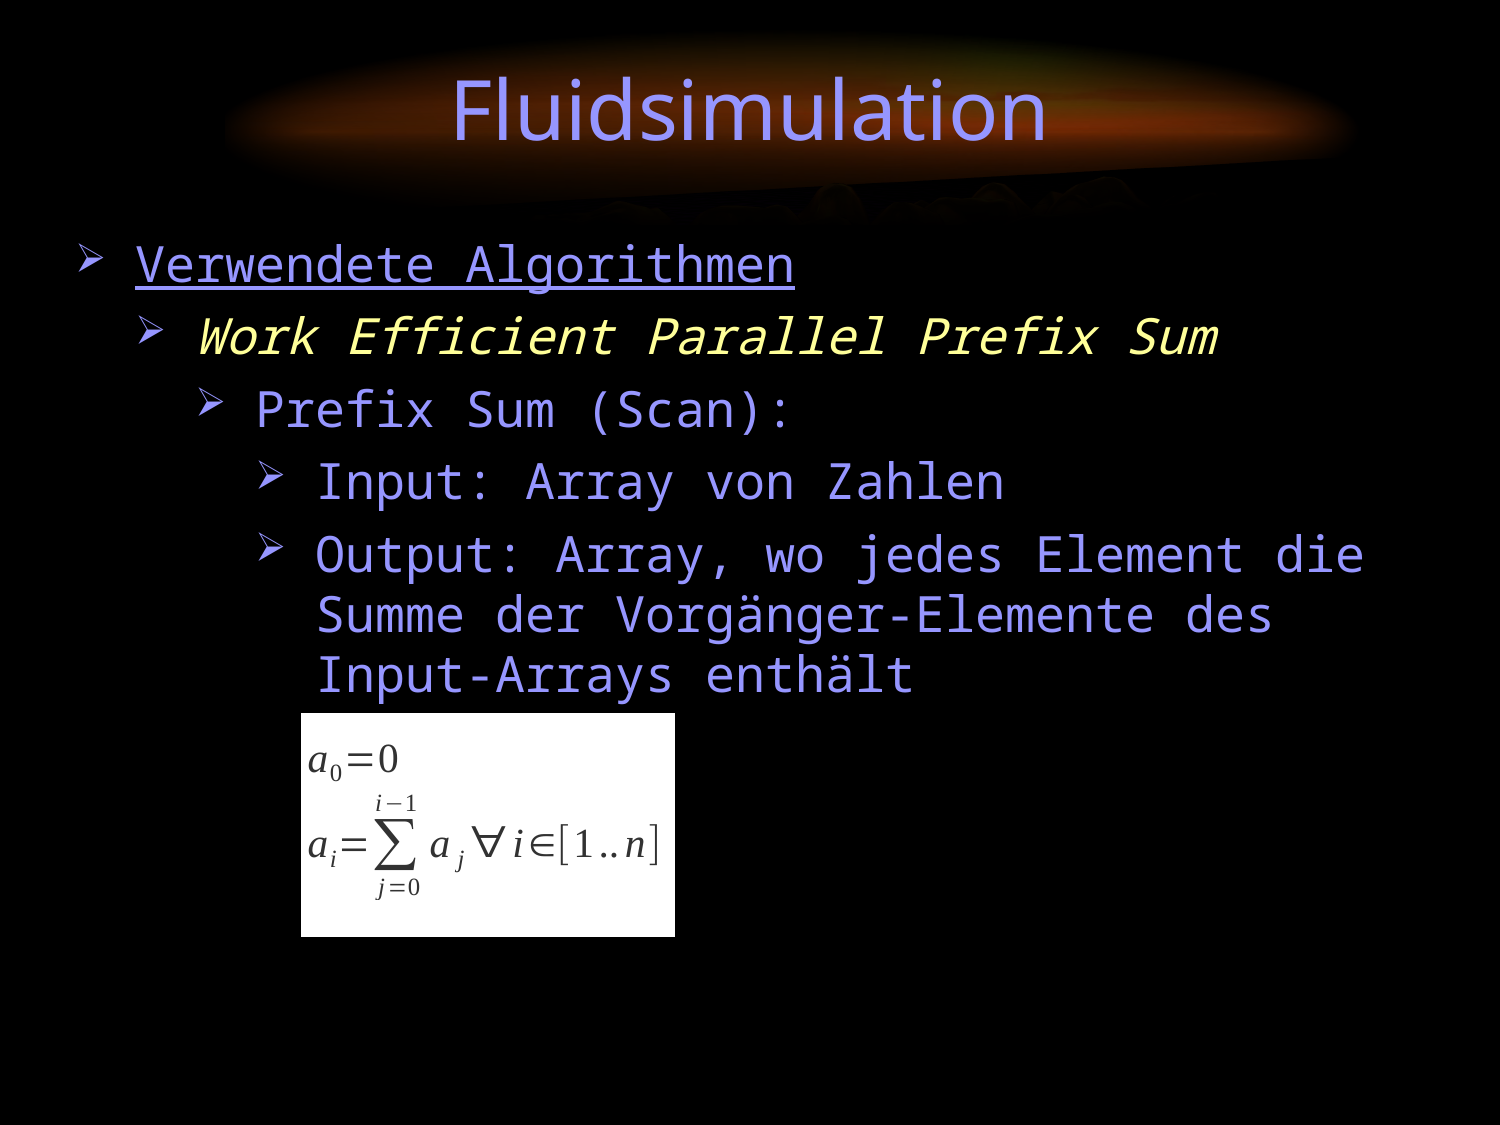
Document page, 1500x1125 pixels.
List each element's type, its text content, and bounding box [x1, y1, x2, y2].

chart [756, 666, 875, 726]
text_box [112, 0, 1463, 224]
text_box Fluidsimulation [75, 0, 1426, 216]
text_box Verwendete Algorithmen Work Efficient Parallel Prefix Sum Prefix Sum (Scan): Input: Array von Zahlen Output: Array, wo jedes Element die Summe der Vorgänger-Elemente des Input-Arrays enthält [0, 224, 1471, 1088]
text_box [300, 712, 676, 938]
chart [300, 734, 667, 901]
